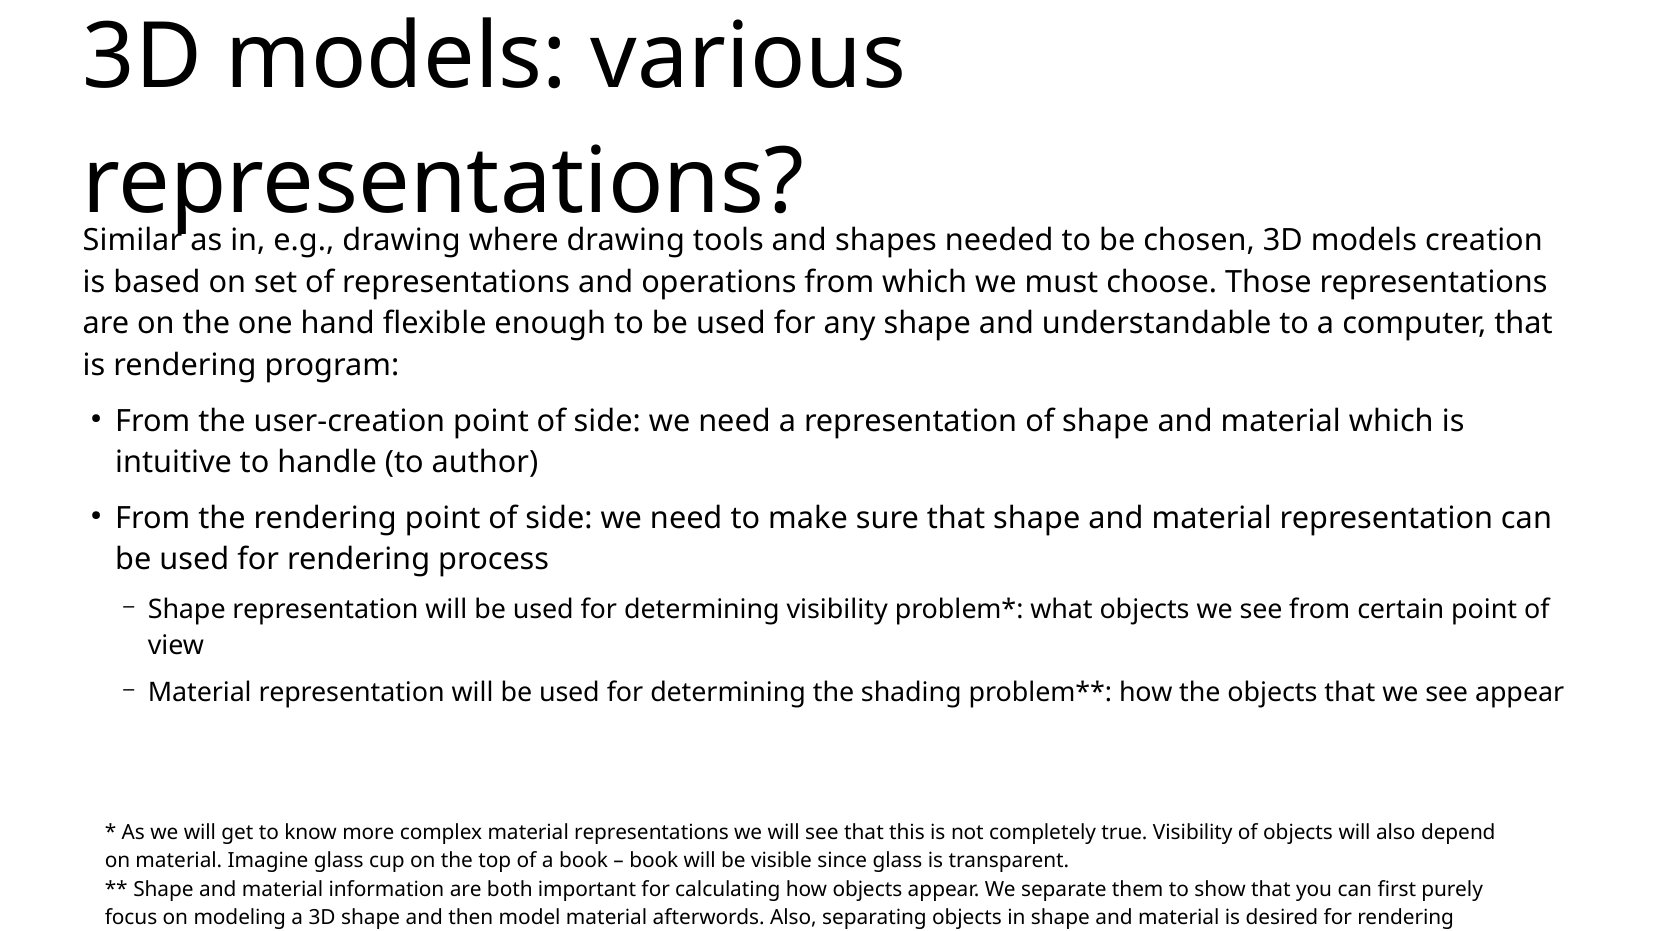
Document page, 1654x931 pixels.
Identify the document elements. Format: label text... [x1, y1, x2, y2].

title 3D models: various representations? [82, 37, 1571, 193]
text_box * As we will get to know more complex material representations we will see that this is not completely true. Visibility of objects will also depend on material. Imagine glass cup on the top of a book – book will be visible since glass is transparent. ** Shape and material information are both important for calculating how objects appear. We separate them to show that you can first purely focus on modeling a 3D shape and then model material afterwords. Also, separating objects in shape and material is desired for rendering architectures so that are decoupled. [90, 810, 1531, 928]
list Similar as in, e.g., drawing where drawing tools and shapes needed to be chosen, 3D models creation is based on set of representations and operations from which we must choose. Those representations are on the one hand flexible enough to be used for any shape and understandable to a computer, that is rendering program: From the user-creation point of side: we need a representation of shape and material which is intuitive to handle (to author) From the rendering point of side: we need to make sure that shape and material representation can be used for rendering process Shape representation will be used for determining visibility problem*: what objects we see from certain point of view Material representation will be used for determining the shading problem**: how the objects that we see appear [82, 217, 1571, 758]
